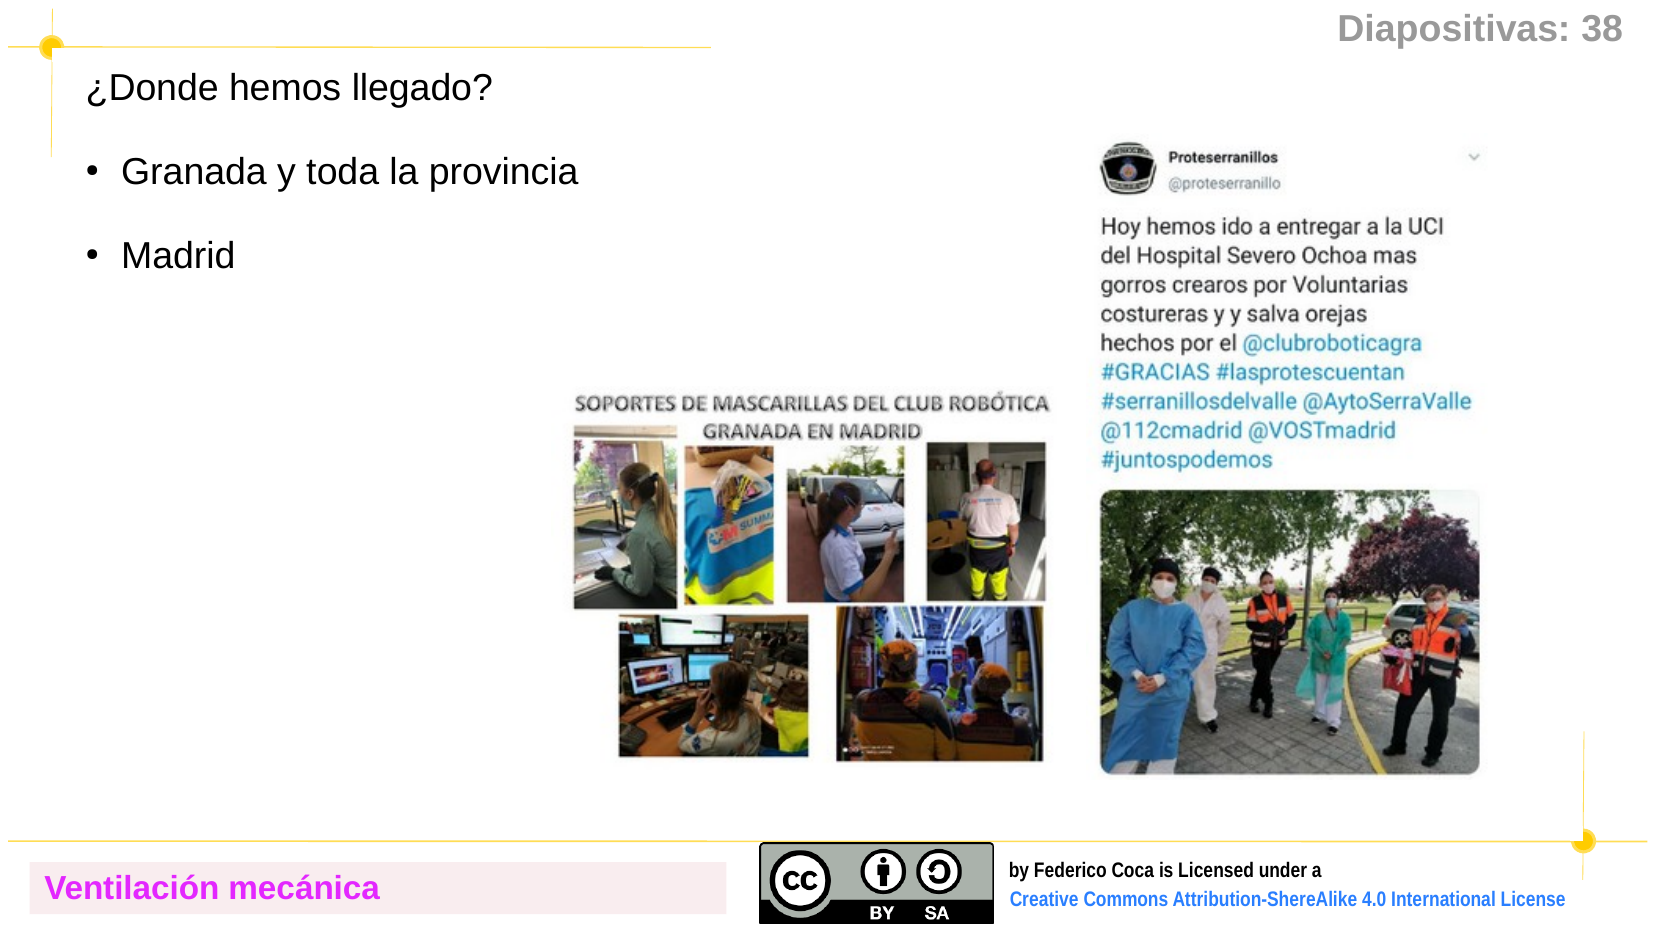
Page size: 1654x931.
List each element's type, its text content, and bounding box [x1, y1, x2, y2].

text_box Ventilación mecánica [29, 862, 727, 915]
picture [551, 386, 1072, 777]
picture [1086, 133, 1494, 780]
text_box Diapositivas: 38 [1322, 0, 1644, 57]
text_box ¿Donde hemos llegado? Granada y toda la provincia Madrid [70, 59, 1347, 536]
